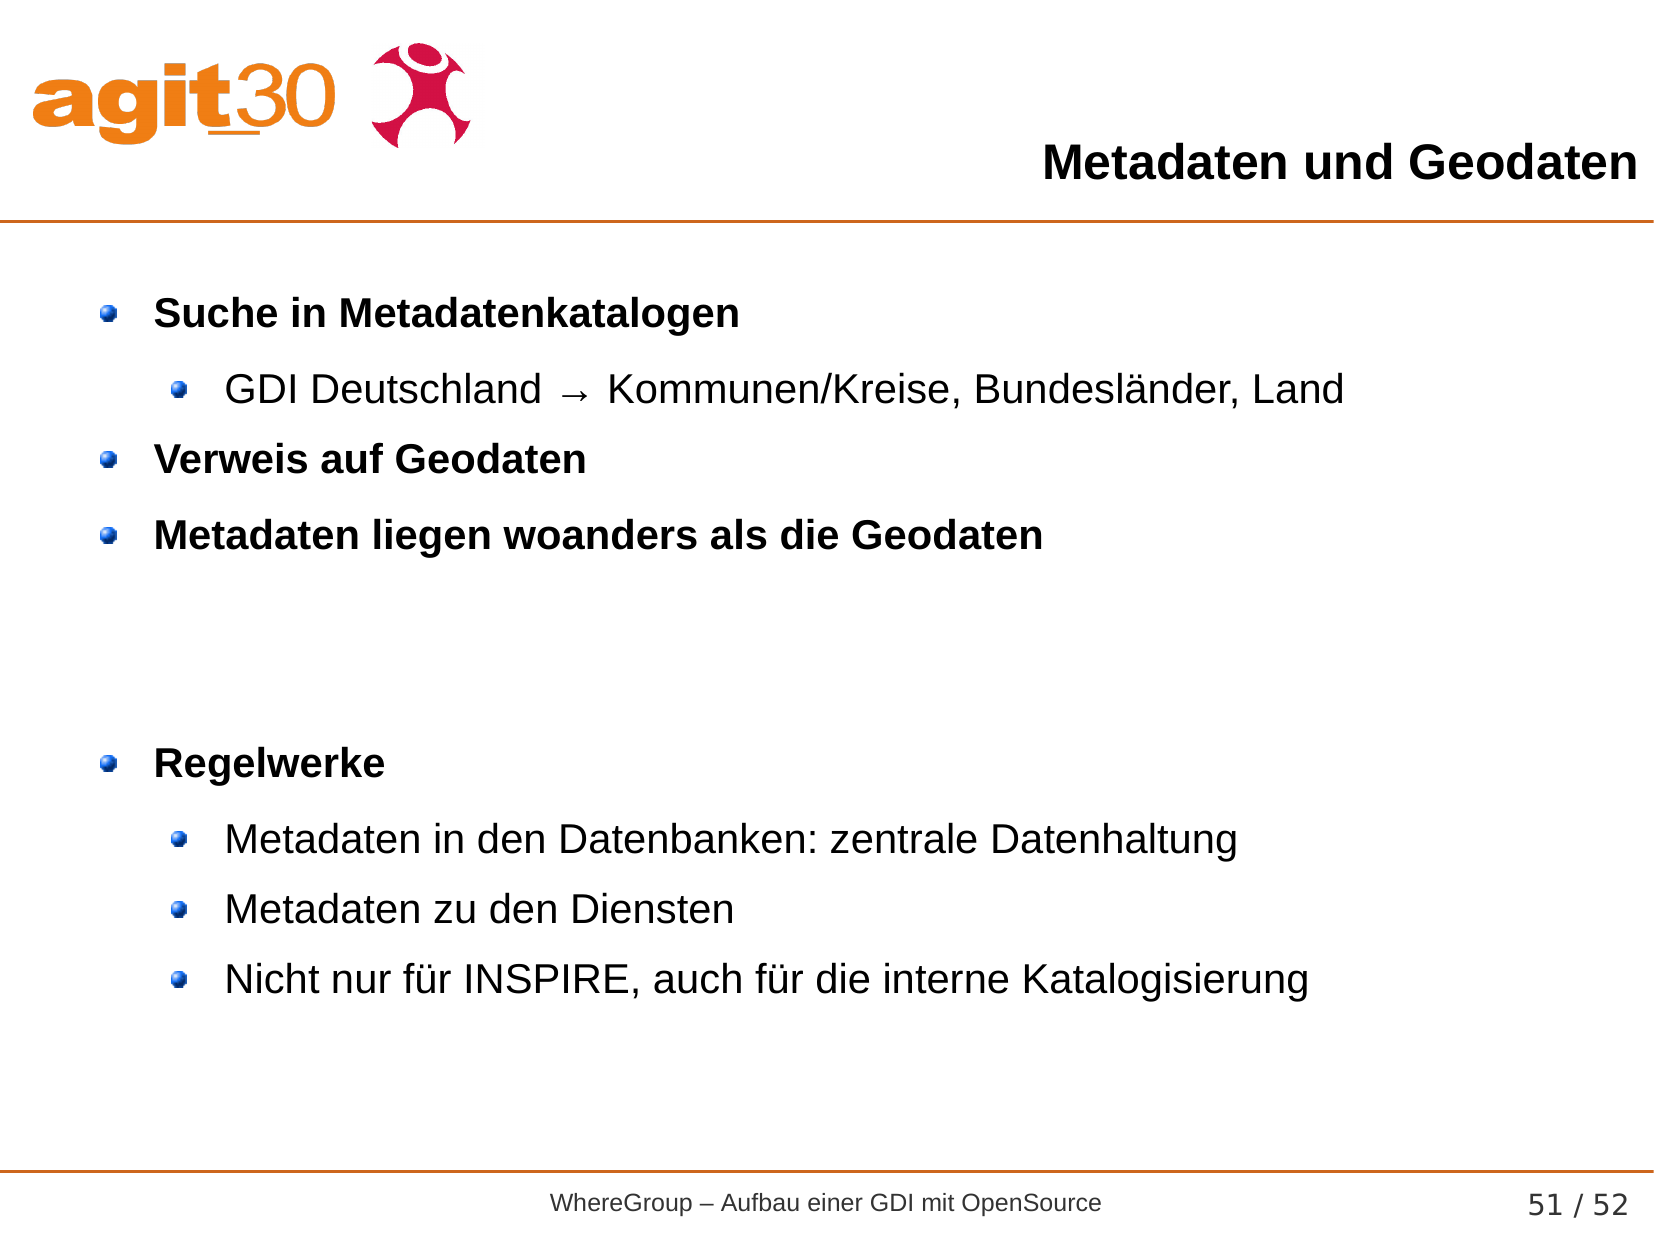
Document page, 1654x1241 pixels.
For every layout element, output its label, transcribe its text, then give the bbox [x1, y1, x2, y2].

list Suche in Metadatenkatalogen GDI Deutschland → Kommunen/Kreise, Bundesländer, Land Verweis auf Geodaten Metadaten liegen woanders als die Geodaten Regelwerke Metadaten in den Datenbanken: zentrale Datenhaltung Metadaten zu den Diensten Nicht nur für INSPIRE, auch für die interne Katalogisierung [82, 290, 1571, 1109]
title Metadaten und Geodaten [265, 118, 1654, 207]
picture [29, 58, 340, 148]
